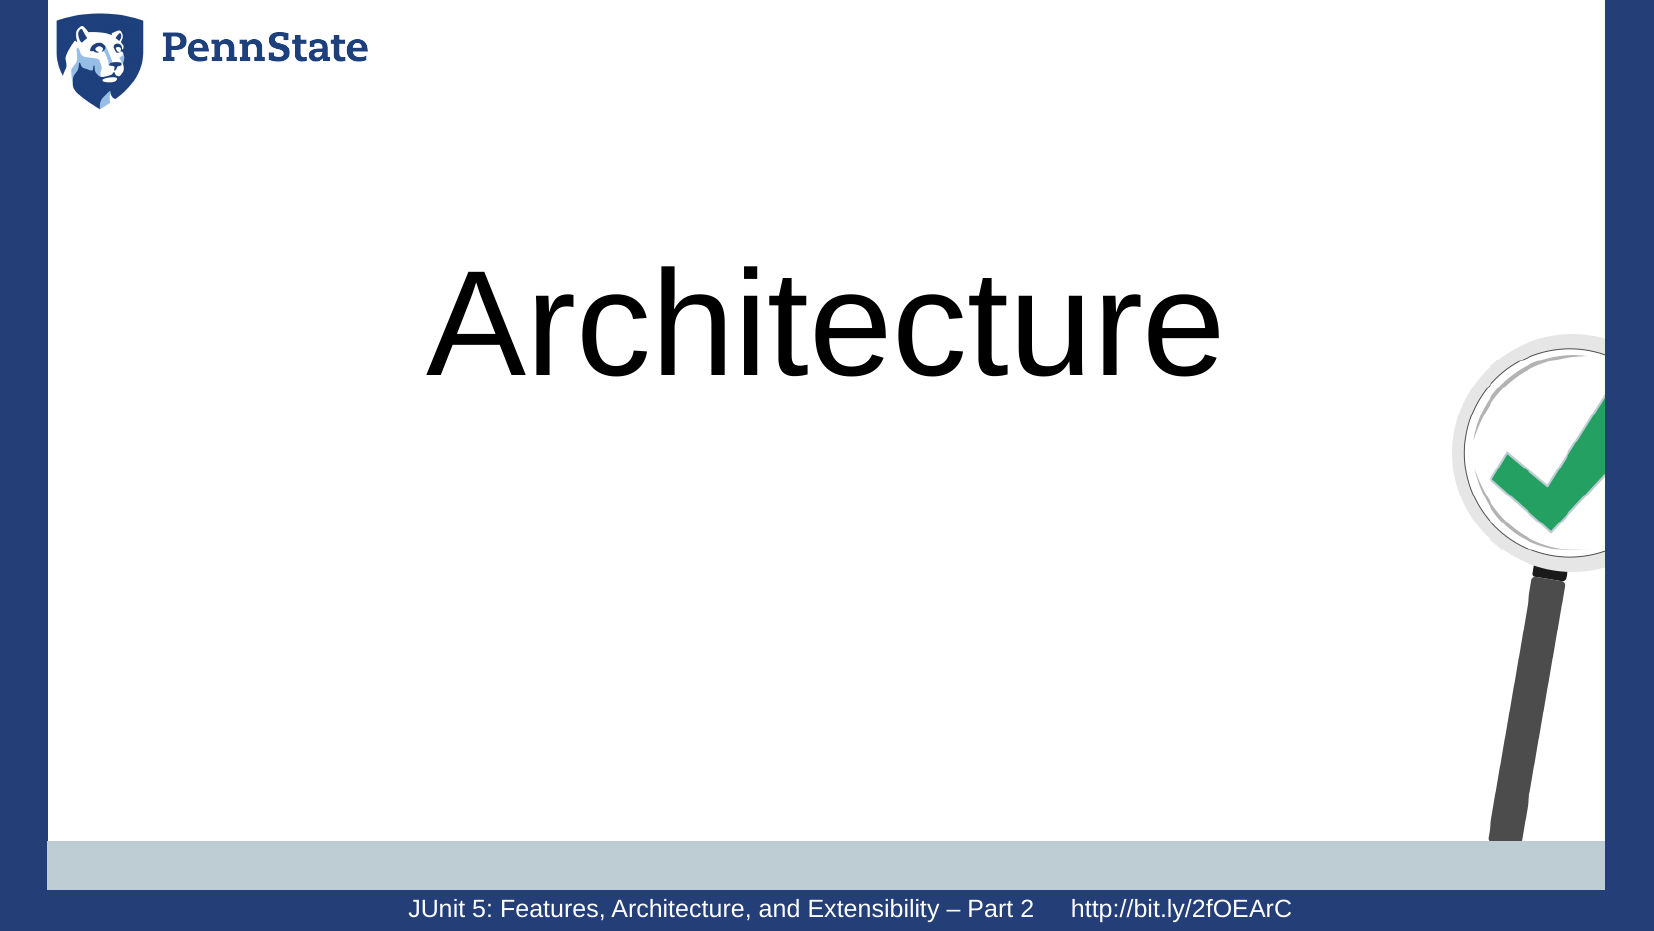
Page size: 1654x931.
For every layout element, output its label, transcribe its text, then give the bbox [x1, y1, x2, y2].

picture [48, 0, 411, 152]
picture [1452, 334, 1605, 841]
list Architecture [261, 240, 1393, 436]
